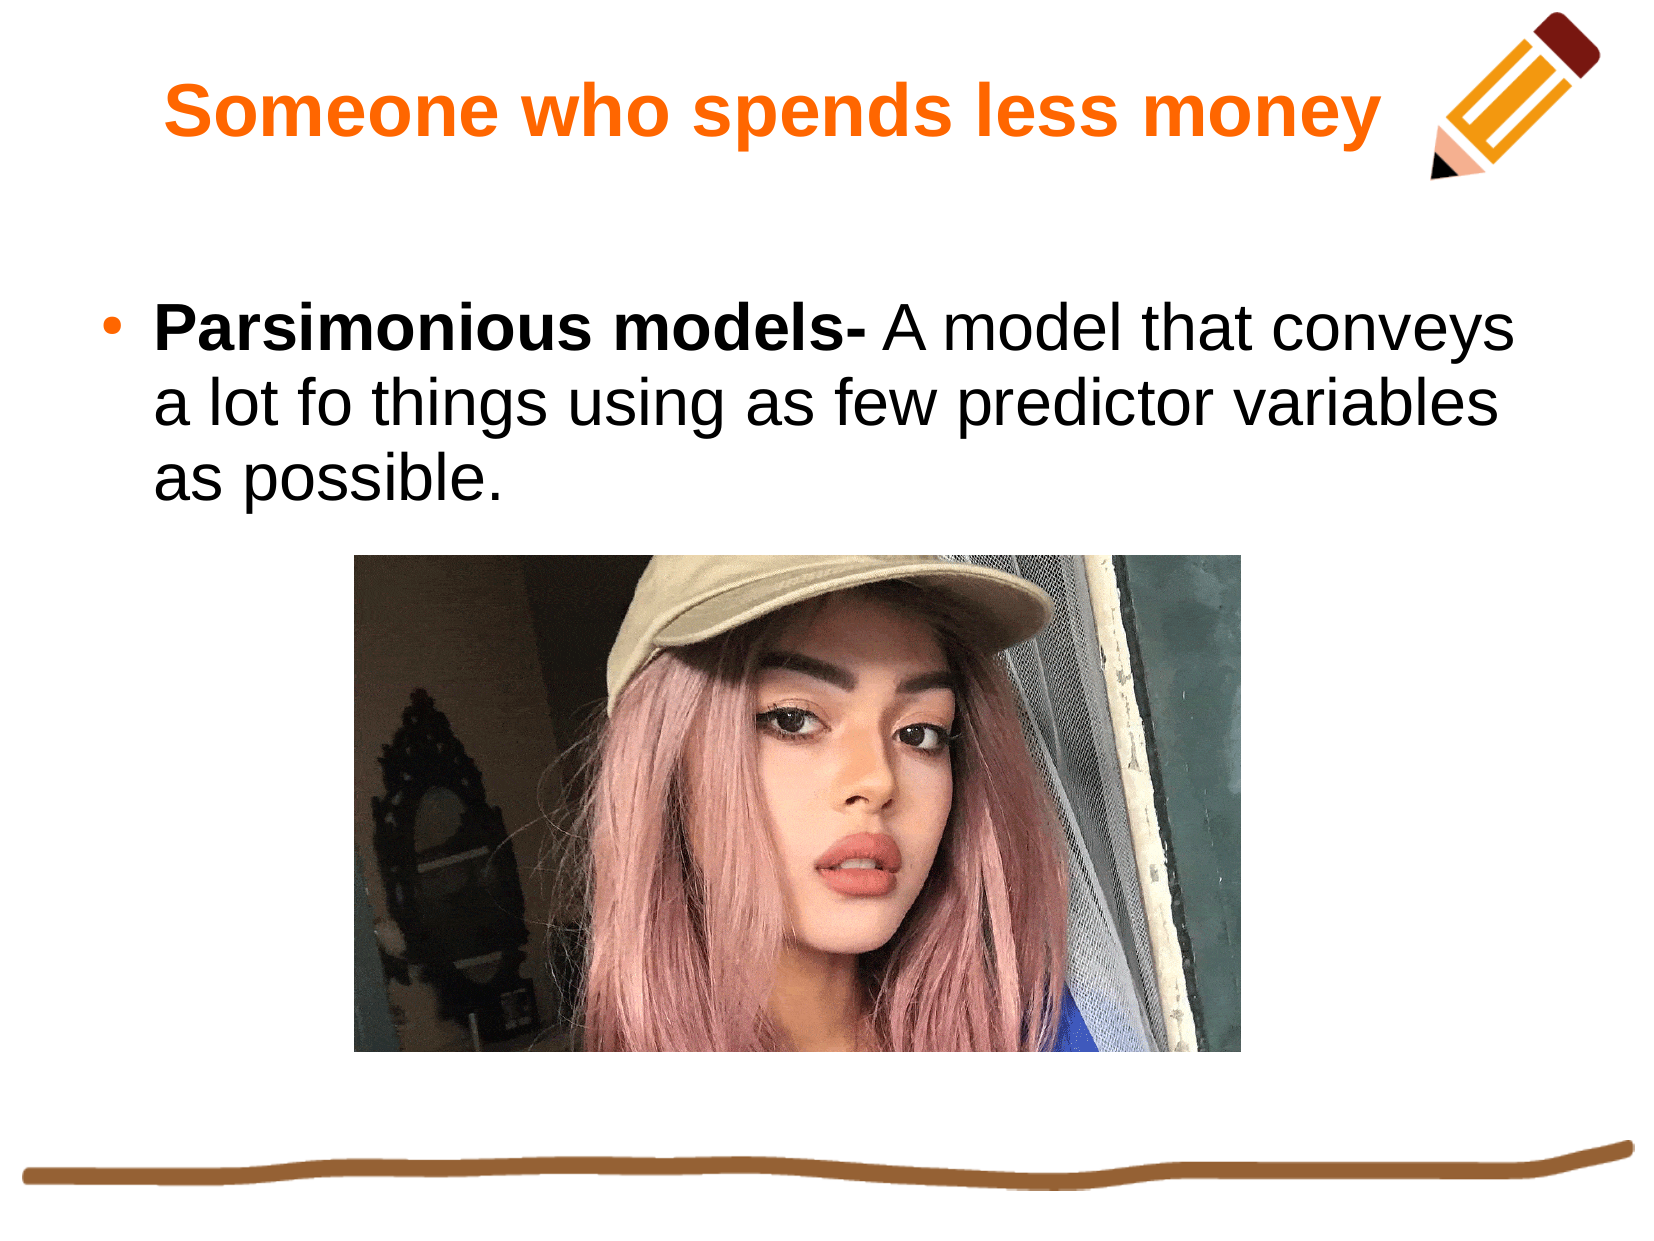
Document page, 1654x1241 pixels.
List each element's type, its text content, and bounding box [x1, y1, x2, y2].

title Someone who spends less money [82, 49, 1430, 172]
picture [22, 1140, 1635, 1191]
list Parsimonious models- A model that conveys a lot fo things using as few predictor variables as possible. [82, 290, 1571, 1122]
picture [354, 555, 1241, 1052]
picture [1430, 12, 1601, 181]
